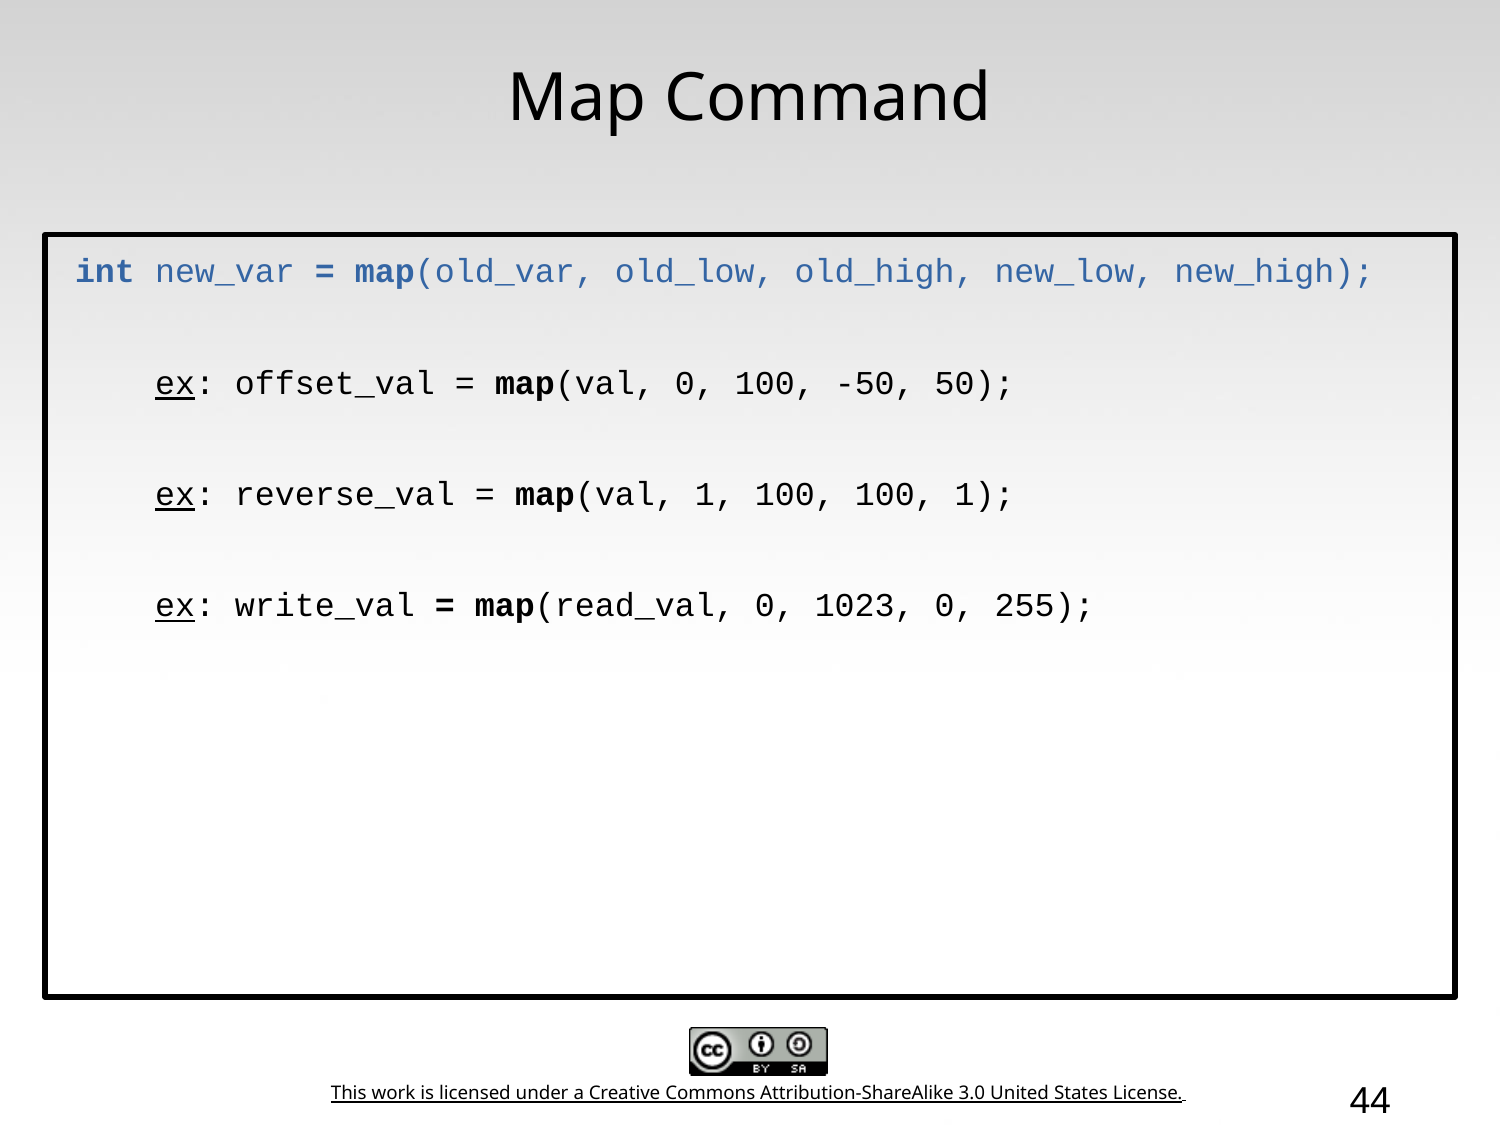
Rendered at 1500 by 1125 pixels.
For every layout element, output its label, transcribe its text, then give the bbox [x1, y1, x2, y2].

list int new_var = map(old_var, old_low, old_high, new_low, new_high); ex: offset_val = map(val, 0, 100, -50, 50); ex: reverse_val = map(val, 1, 100, 100, 1); ex: write_val = map(read_val, 0, 1023, 0, 255); [45, 234, 1456, 998]
title Map Command [112, 0, 1388, 188]
picture [0, 0, 1500, 1125]
